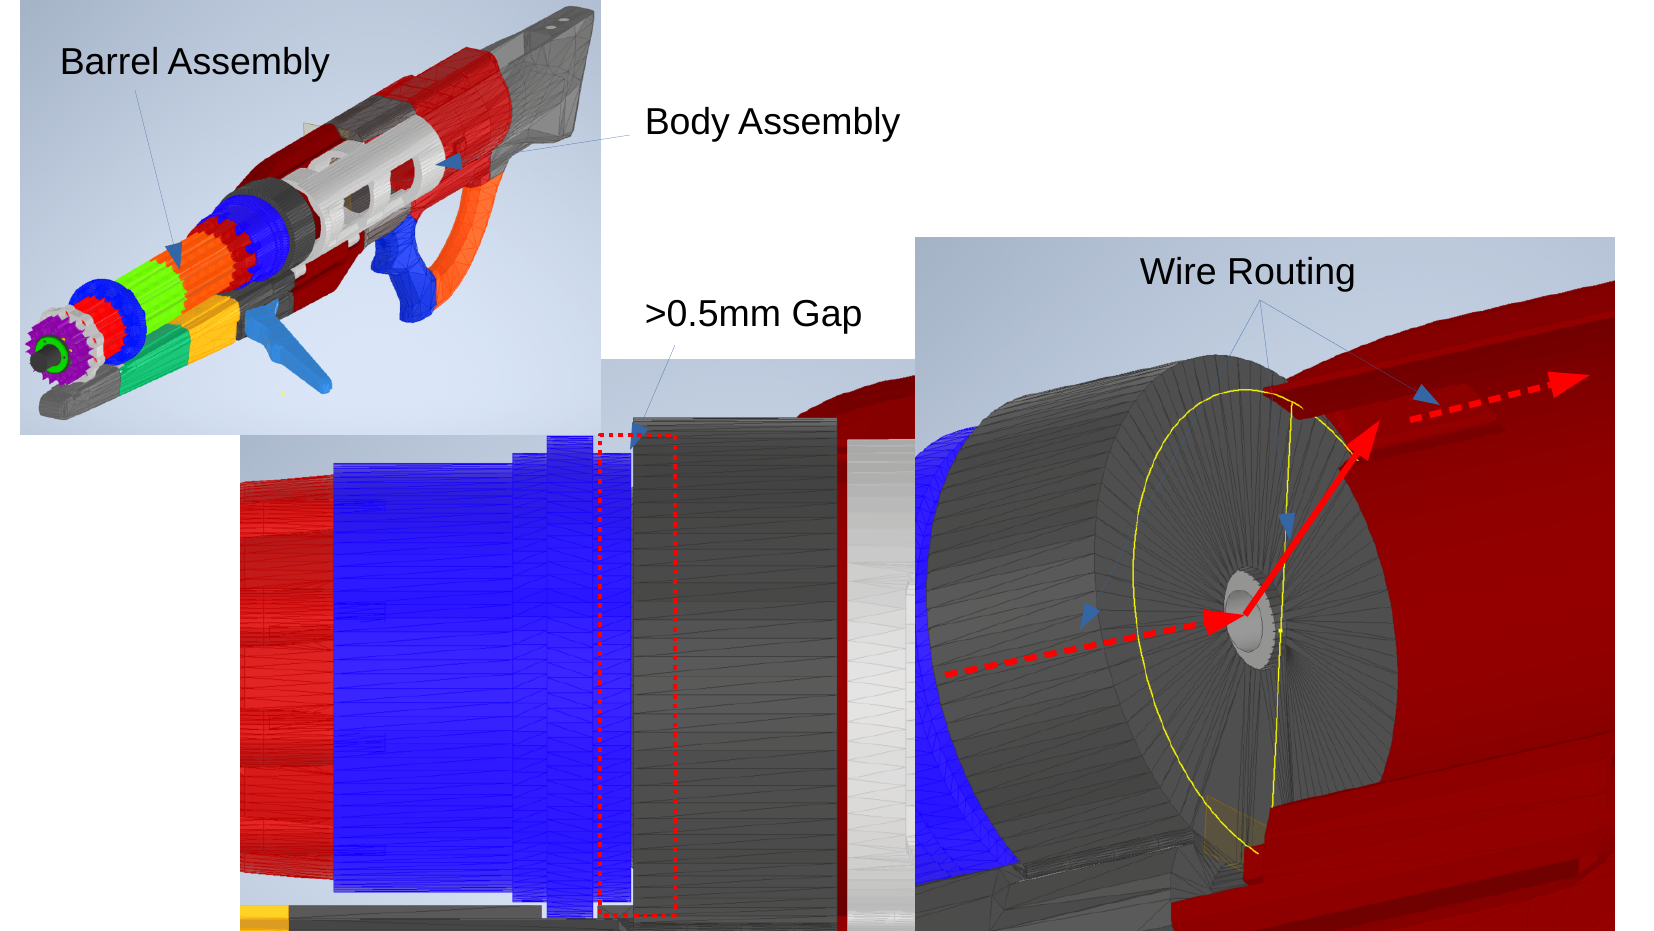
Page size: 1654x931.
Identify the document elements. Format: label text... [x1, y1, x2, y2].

text_box >0.5mm Gap [630, 285, 886, 384]
text_box Barrel Assembly [45, 33, 361, 91]
picture [20, 0, 1615, 931]
text_box Wire Routing [1125, 243, 1441, 301]
text_box Body Assembly [630, 93, 946, 151]
